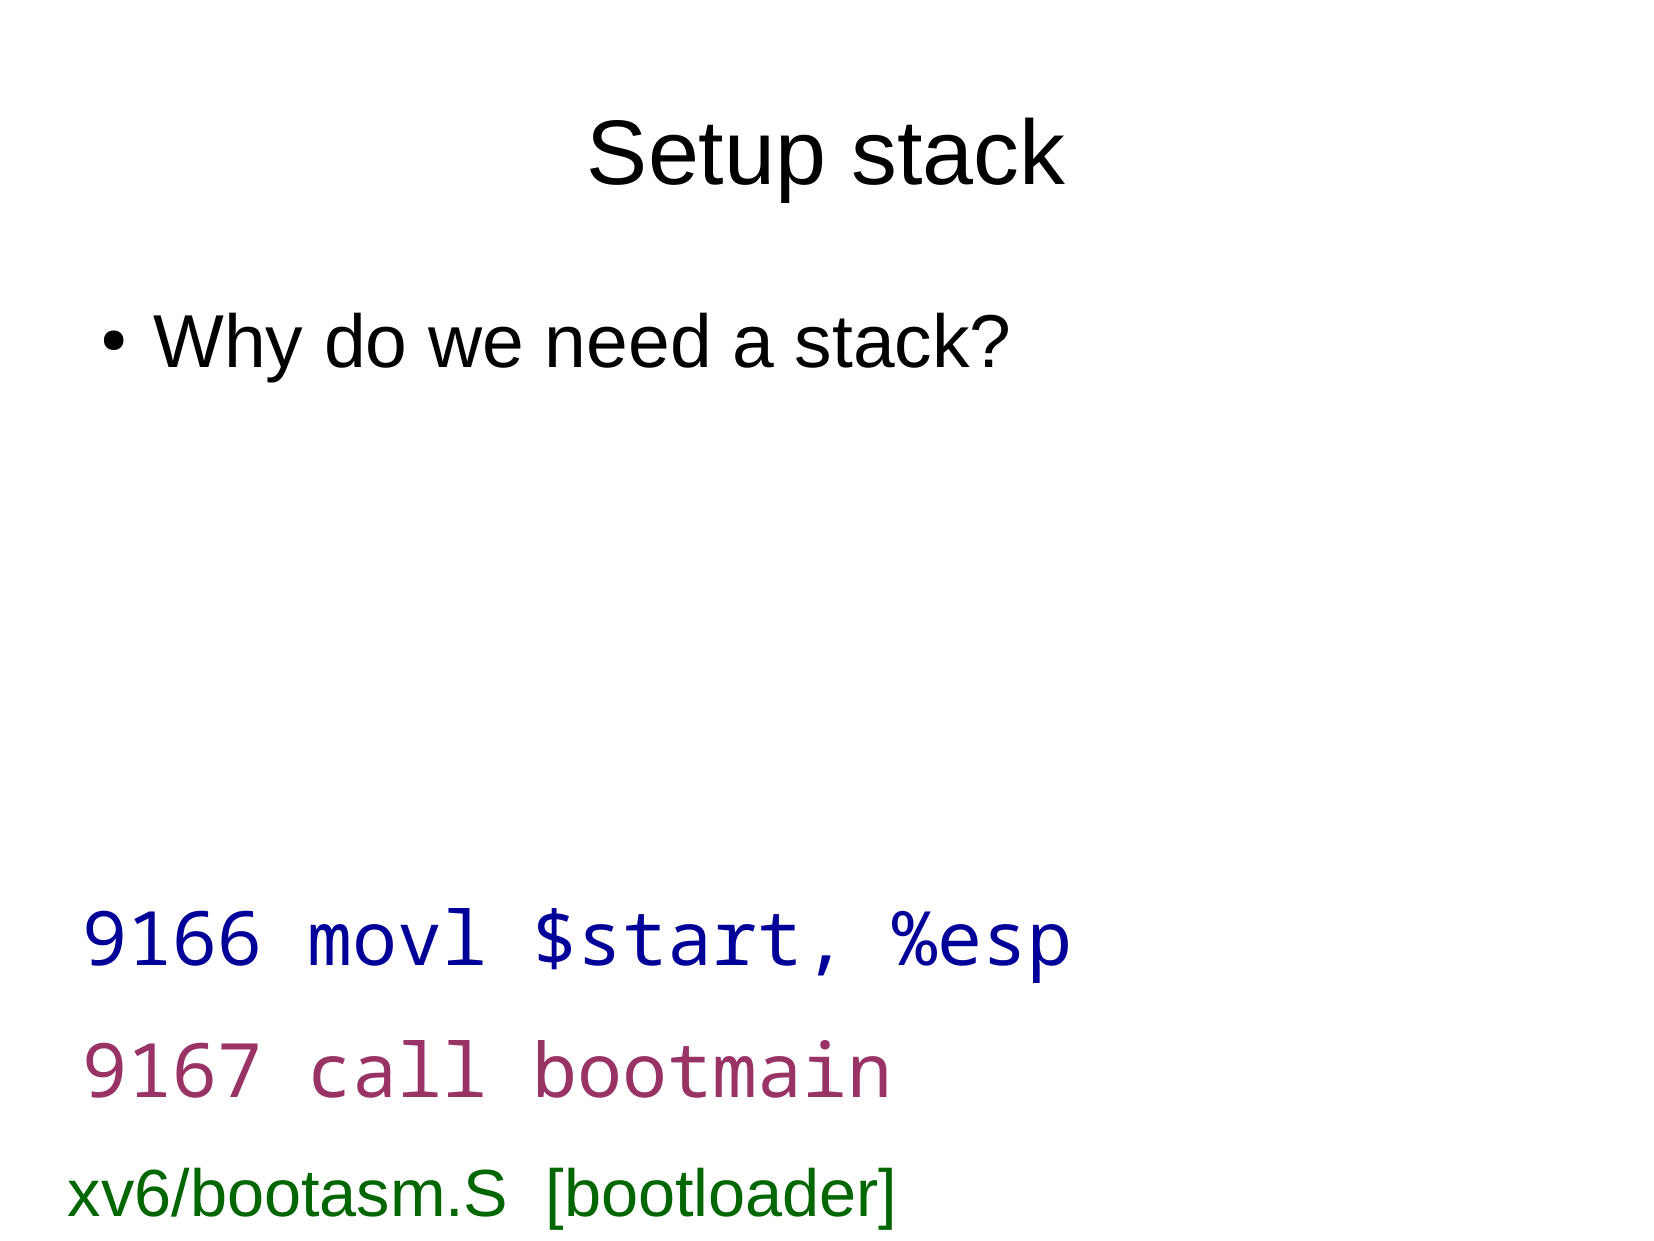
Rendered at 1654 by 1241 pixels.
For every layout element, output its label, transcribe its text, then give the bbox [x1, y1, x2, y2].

list Why do we need a stack? 9166 movl $start, %esp 9167 call bootmain [82, 300, 1571, 1163]
title Setup stack [82, 49, 1571, 257]
text_box xv6/bootasm.S [bootloader] [53, 1148, 938, 1238]
